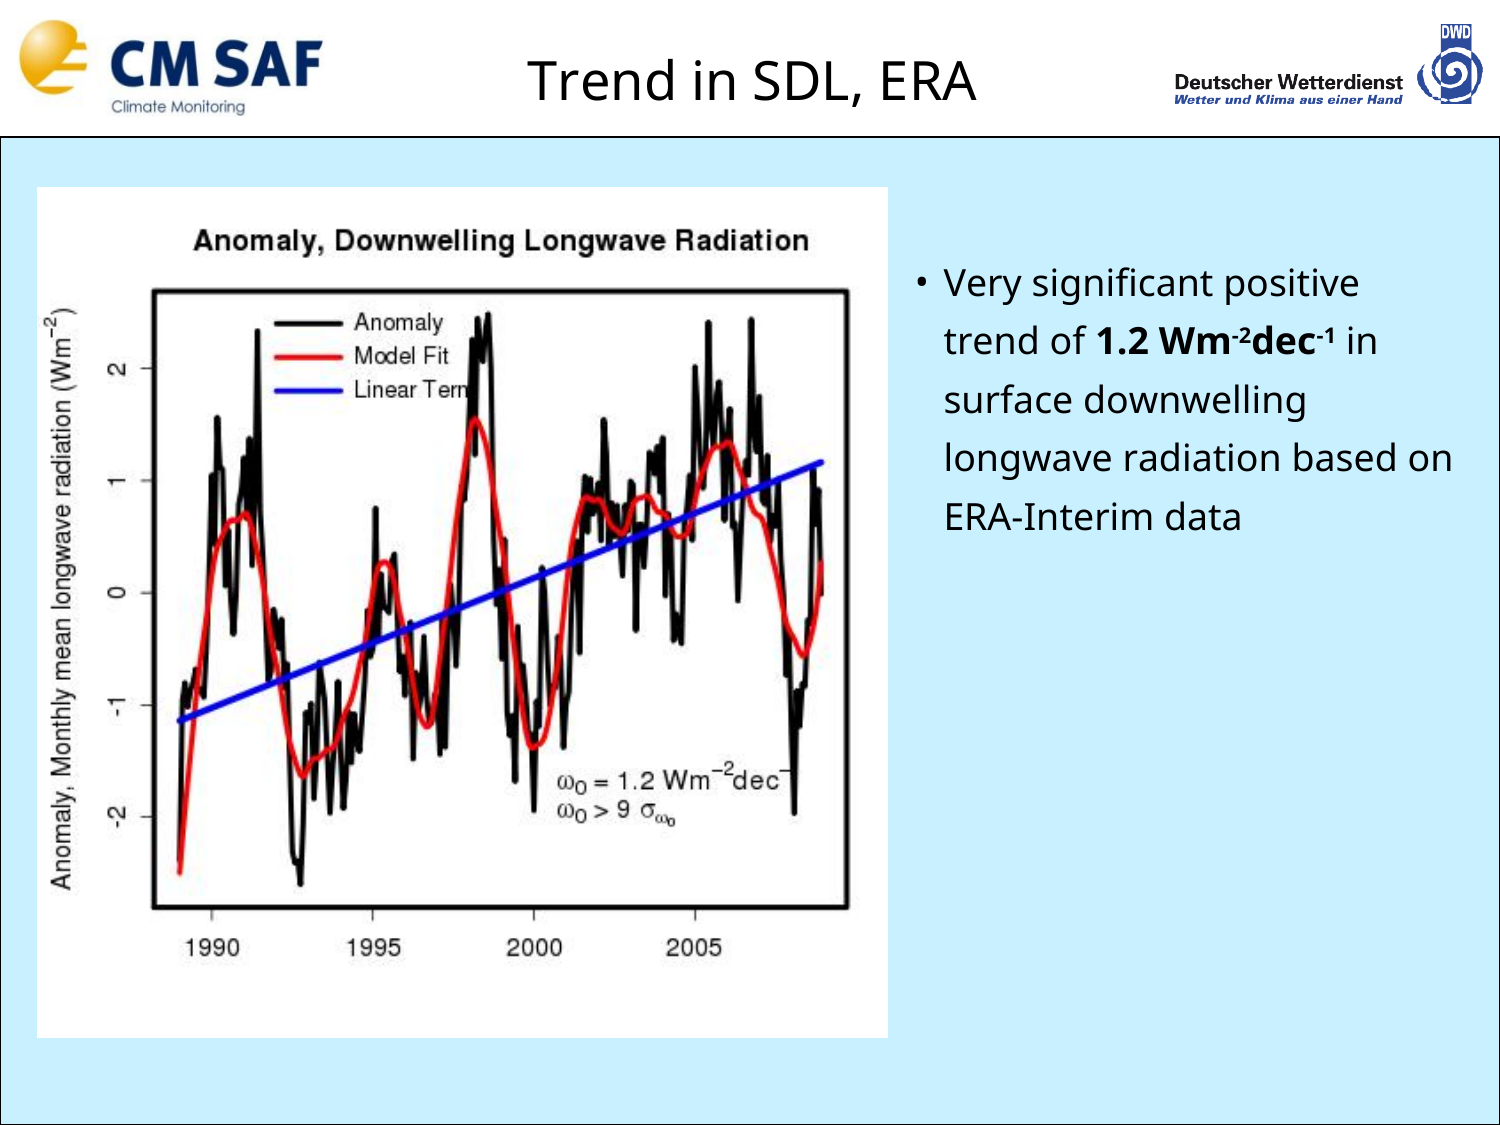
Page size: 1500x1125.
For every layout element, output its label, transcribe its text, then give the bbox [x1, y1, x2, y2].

picture [37, 187, 888, 1038]
picture [17, 19, 325, 117]
picture [1175, 24, 1483, 104]
text_box Very significant positive trend of 1.2 Wm-2dec-1 in surface downwelling longwave radiation based on ERA-Interim data [899, 237, 1476, 546]
text_box Trend in SDL, ERA [513, 38, 994, 119]
